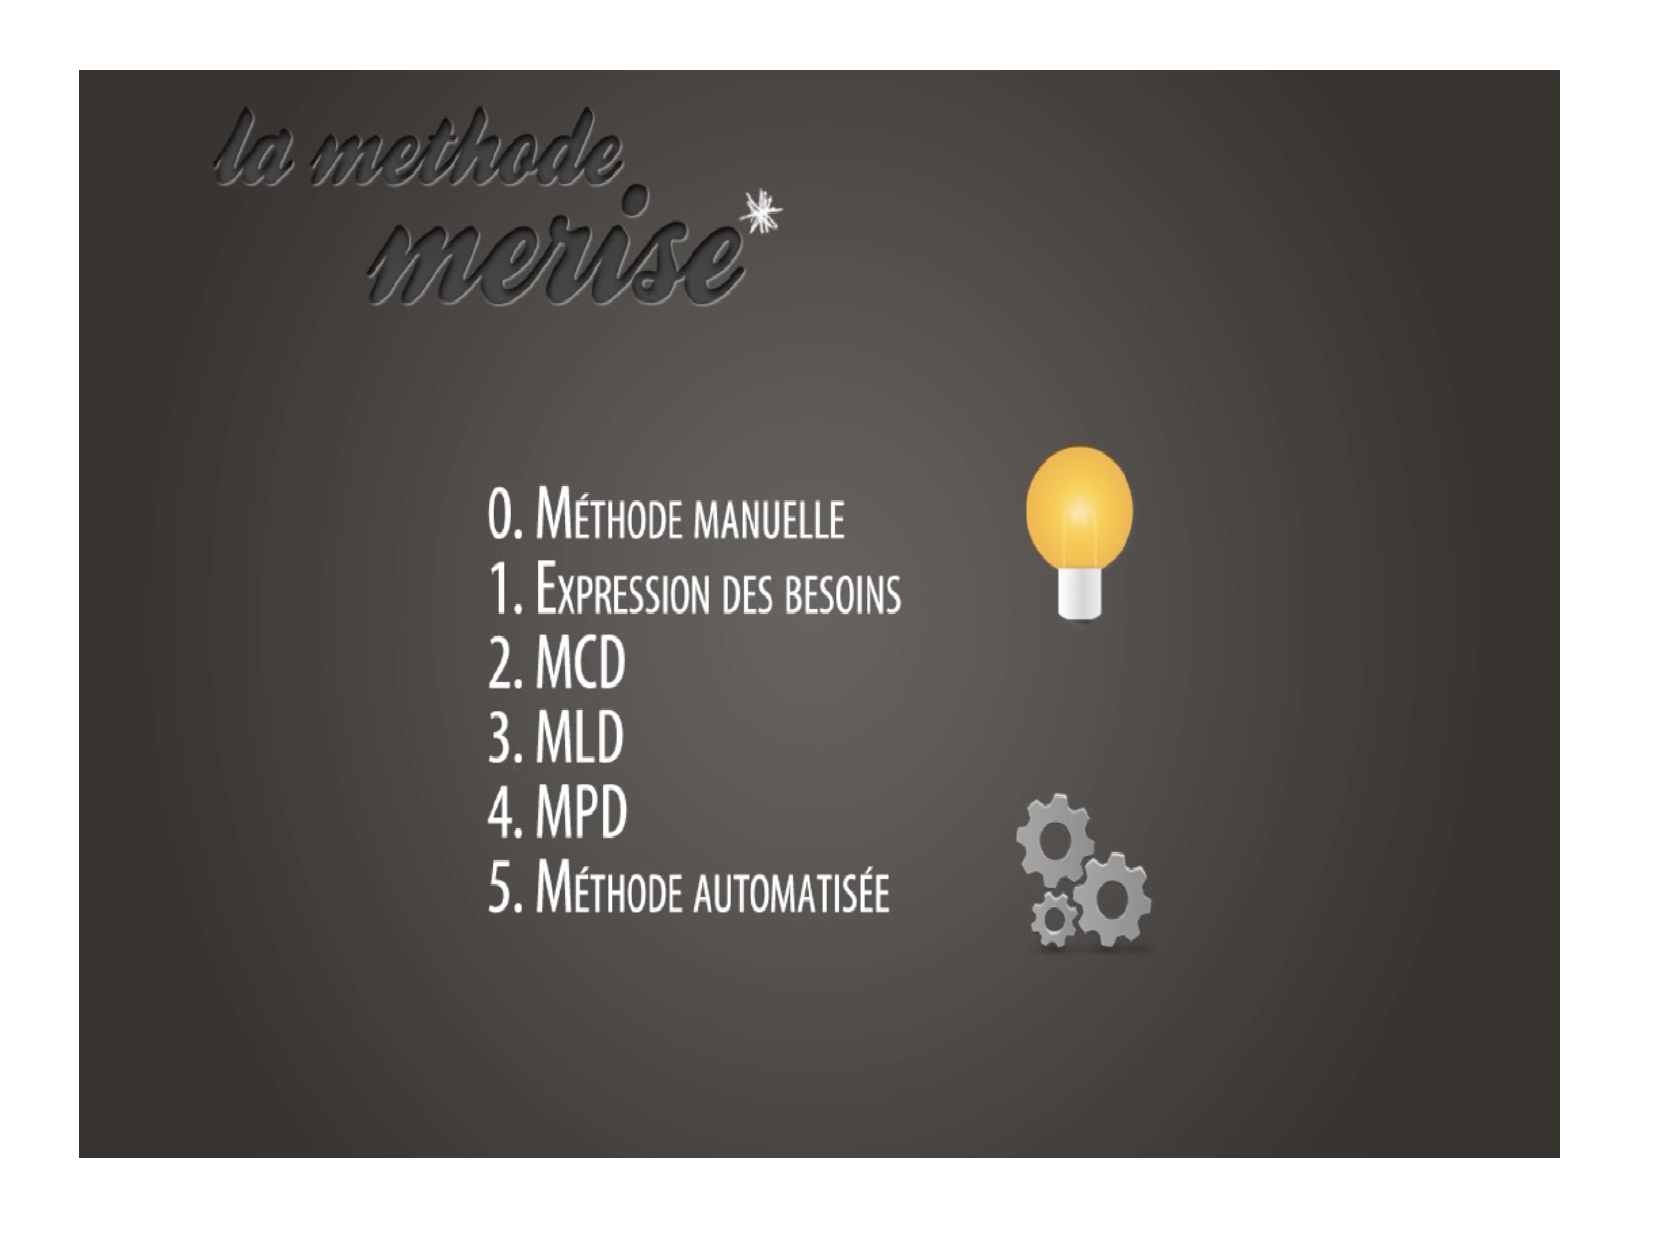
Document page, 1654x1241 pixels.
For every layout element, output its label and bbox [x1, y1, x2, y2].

picture [79, 70, 1560, 1158]
